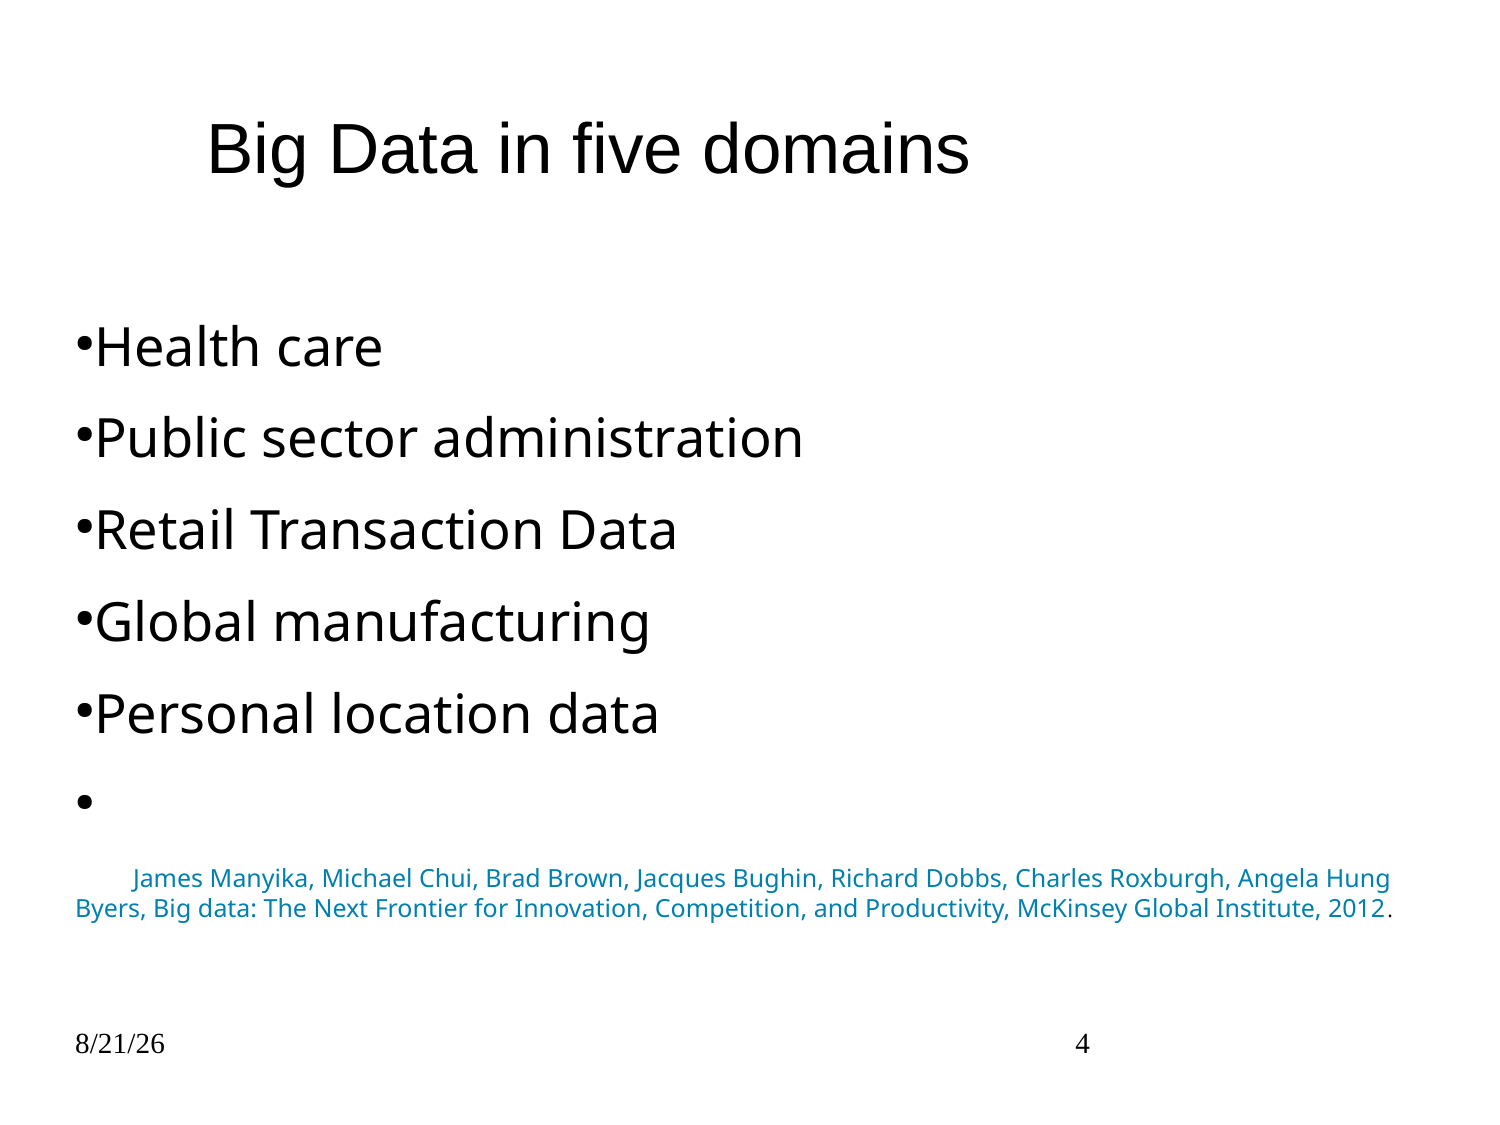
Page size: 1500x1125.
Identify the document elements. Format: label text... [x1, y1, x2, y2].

text_box [1075, 1024, 1425, 1103]
list Health care Public sector administration Retail Transaction Data Global manufacturing Personal location data James Manyika, Michael Chui, Brad Brown, Jacques Bughin, Richard Dobbs, Charles Roxburgh, Angela Hung Byers, Big data: The Next Frontier for Innovation, Competition, and Productivity, McKinsey Global Institute, 2012. [75, 311, 1395, 1032]
text_box 8/10/2023 [75, 1032, 425, 1103]
title Big Data in five domains [64, 96, 1115, 193]
